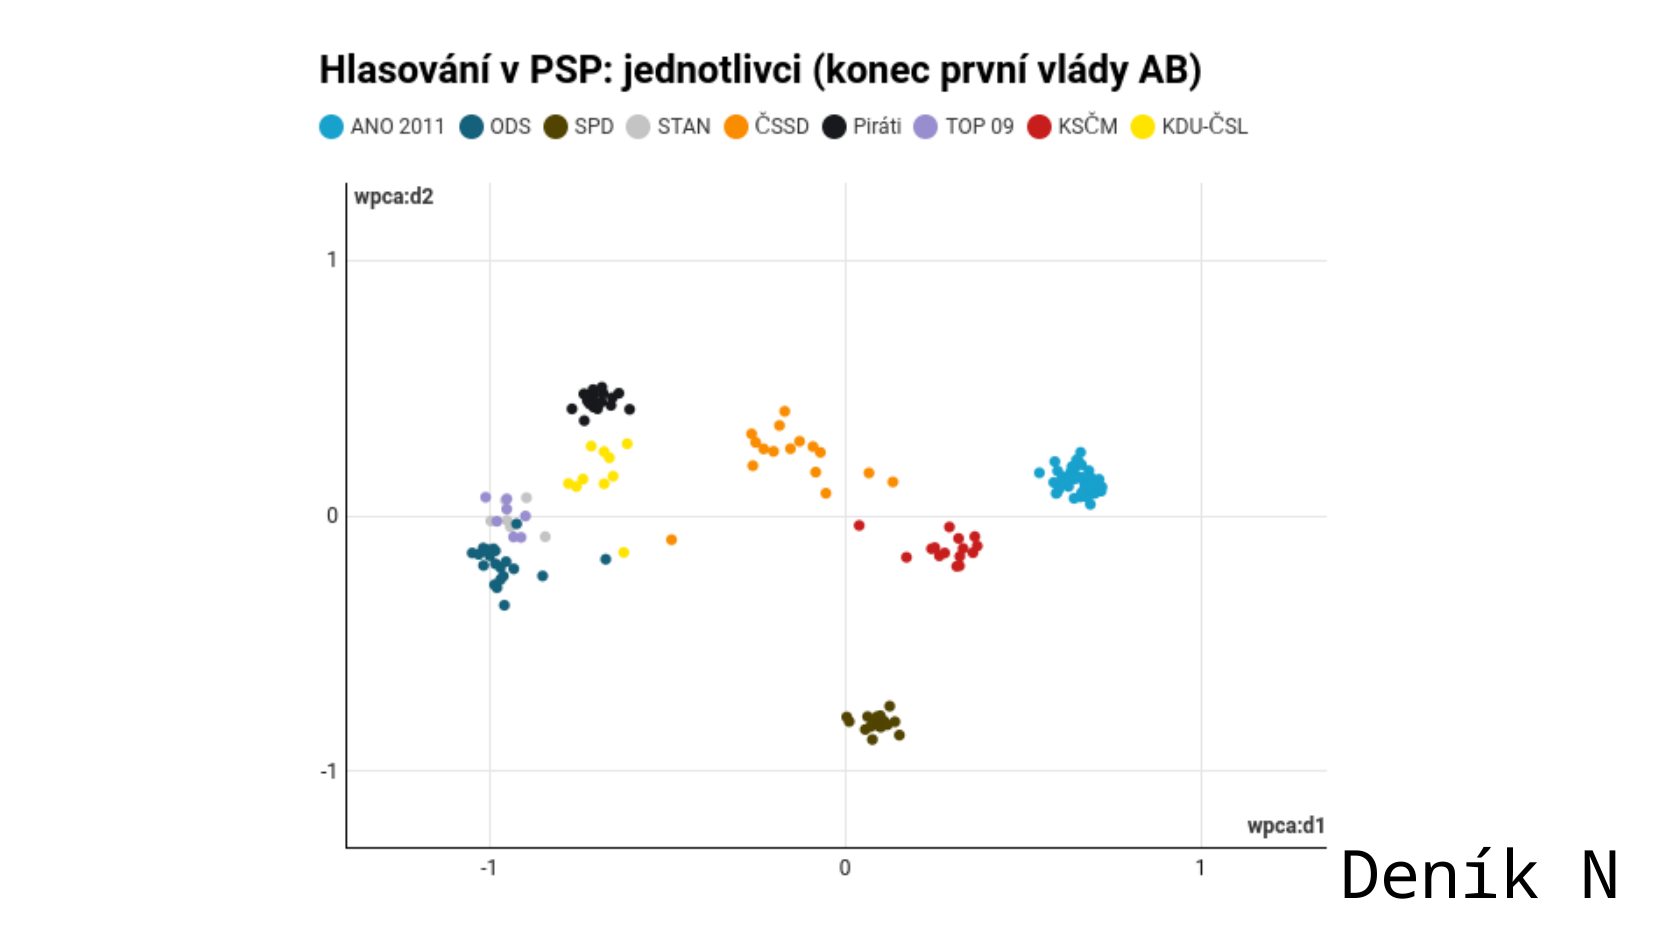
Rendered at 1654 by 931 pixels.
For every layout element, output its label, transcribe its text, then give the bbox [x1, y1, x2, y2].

list Deník N [1269, 826, 1625, 931]
picture [295, 29, 1399, 886]
